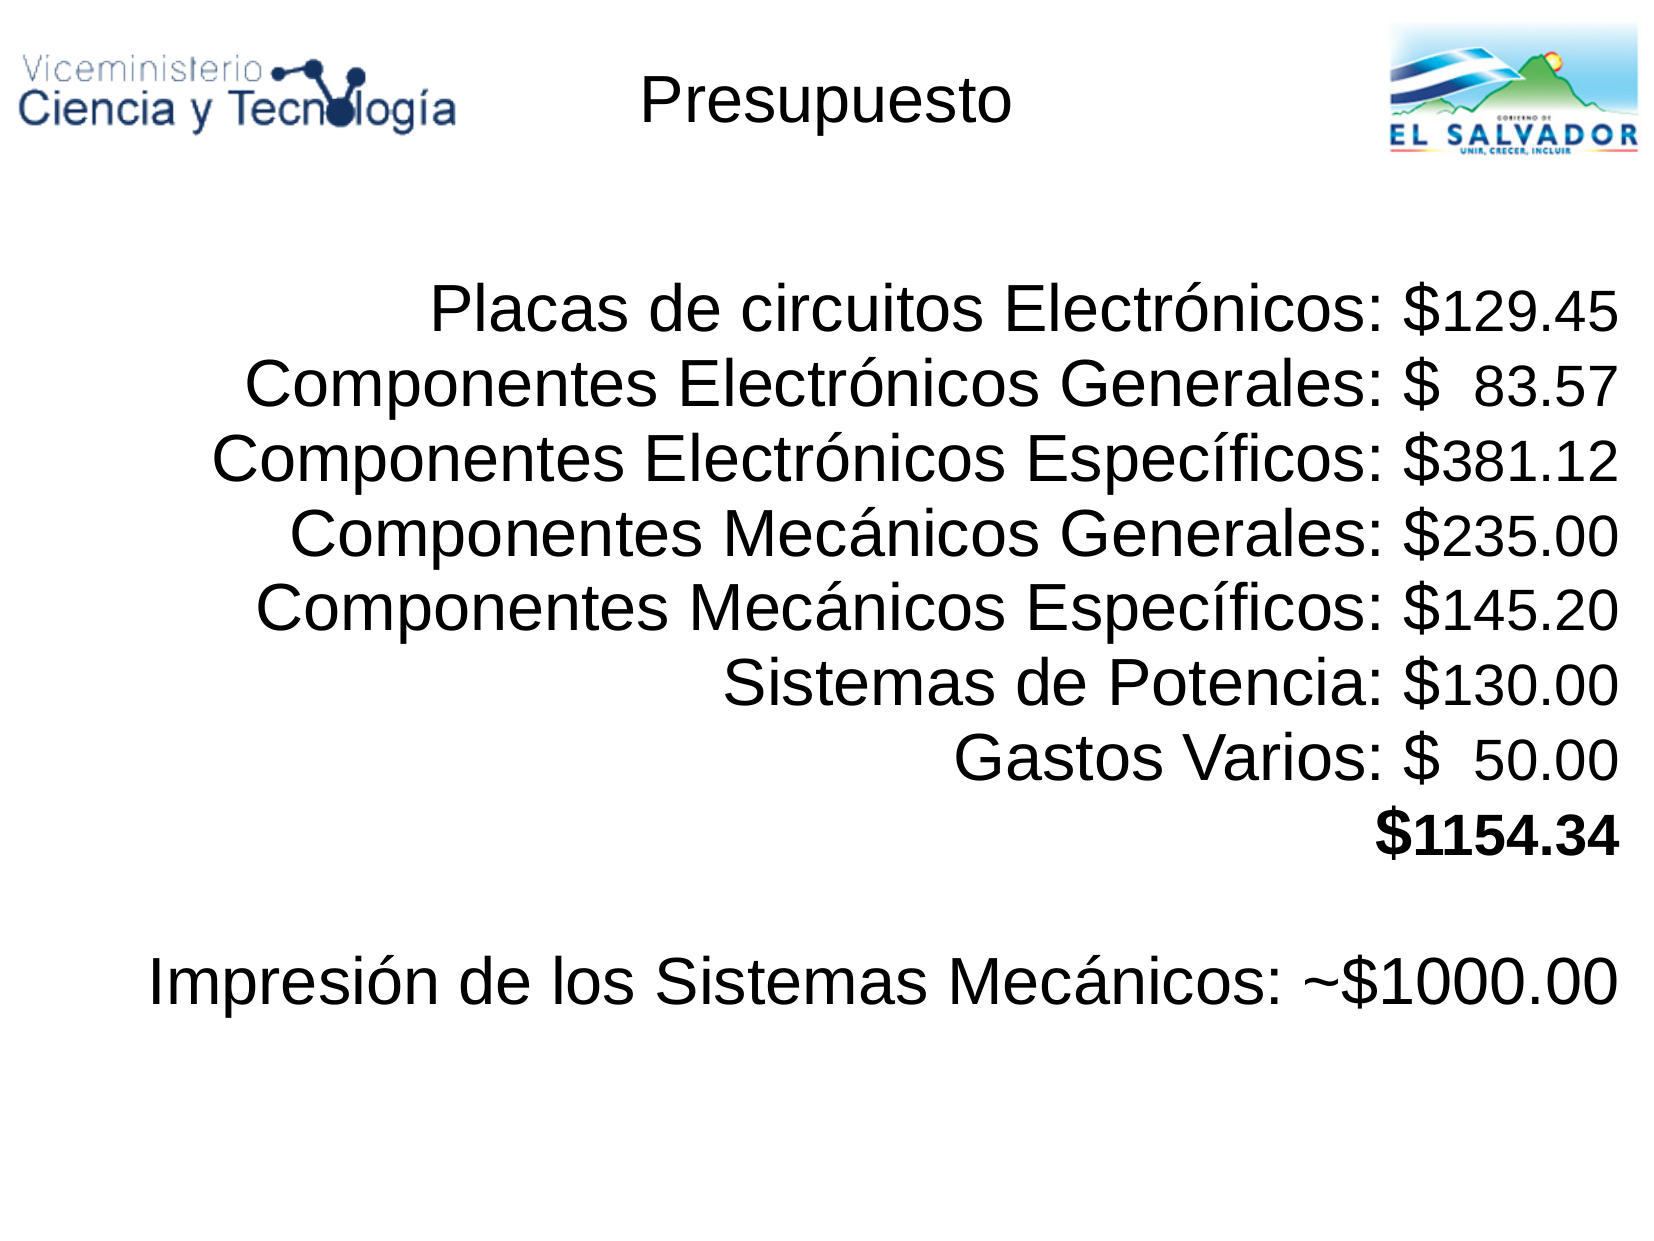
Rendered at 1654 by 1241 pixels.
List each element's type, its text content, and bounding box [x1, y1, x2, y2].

subtitle Placas de circuitos Electrónicos: $129.45 Componentes Electrónicos Generales: $ 83.57 Componentes Electrónicos Específicos: $381.12 Componentes Mecánicos Generales: $235.00 Componentes Mecánicos Específicos: $145.20 Sistemas de Potencia: $130.00 Gastos Varios: $ 50.00 $1154.34 Impresión de los Sistemas Mecánicos: ~$1000.00 [30, 195, 1621, 1171]
title Presupuesto [29, 49, 1624, 151]
picture [11, 17, 475, 162]
picture [1388, 15, 1642, 160]
